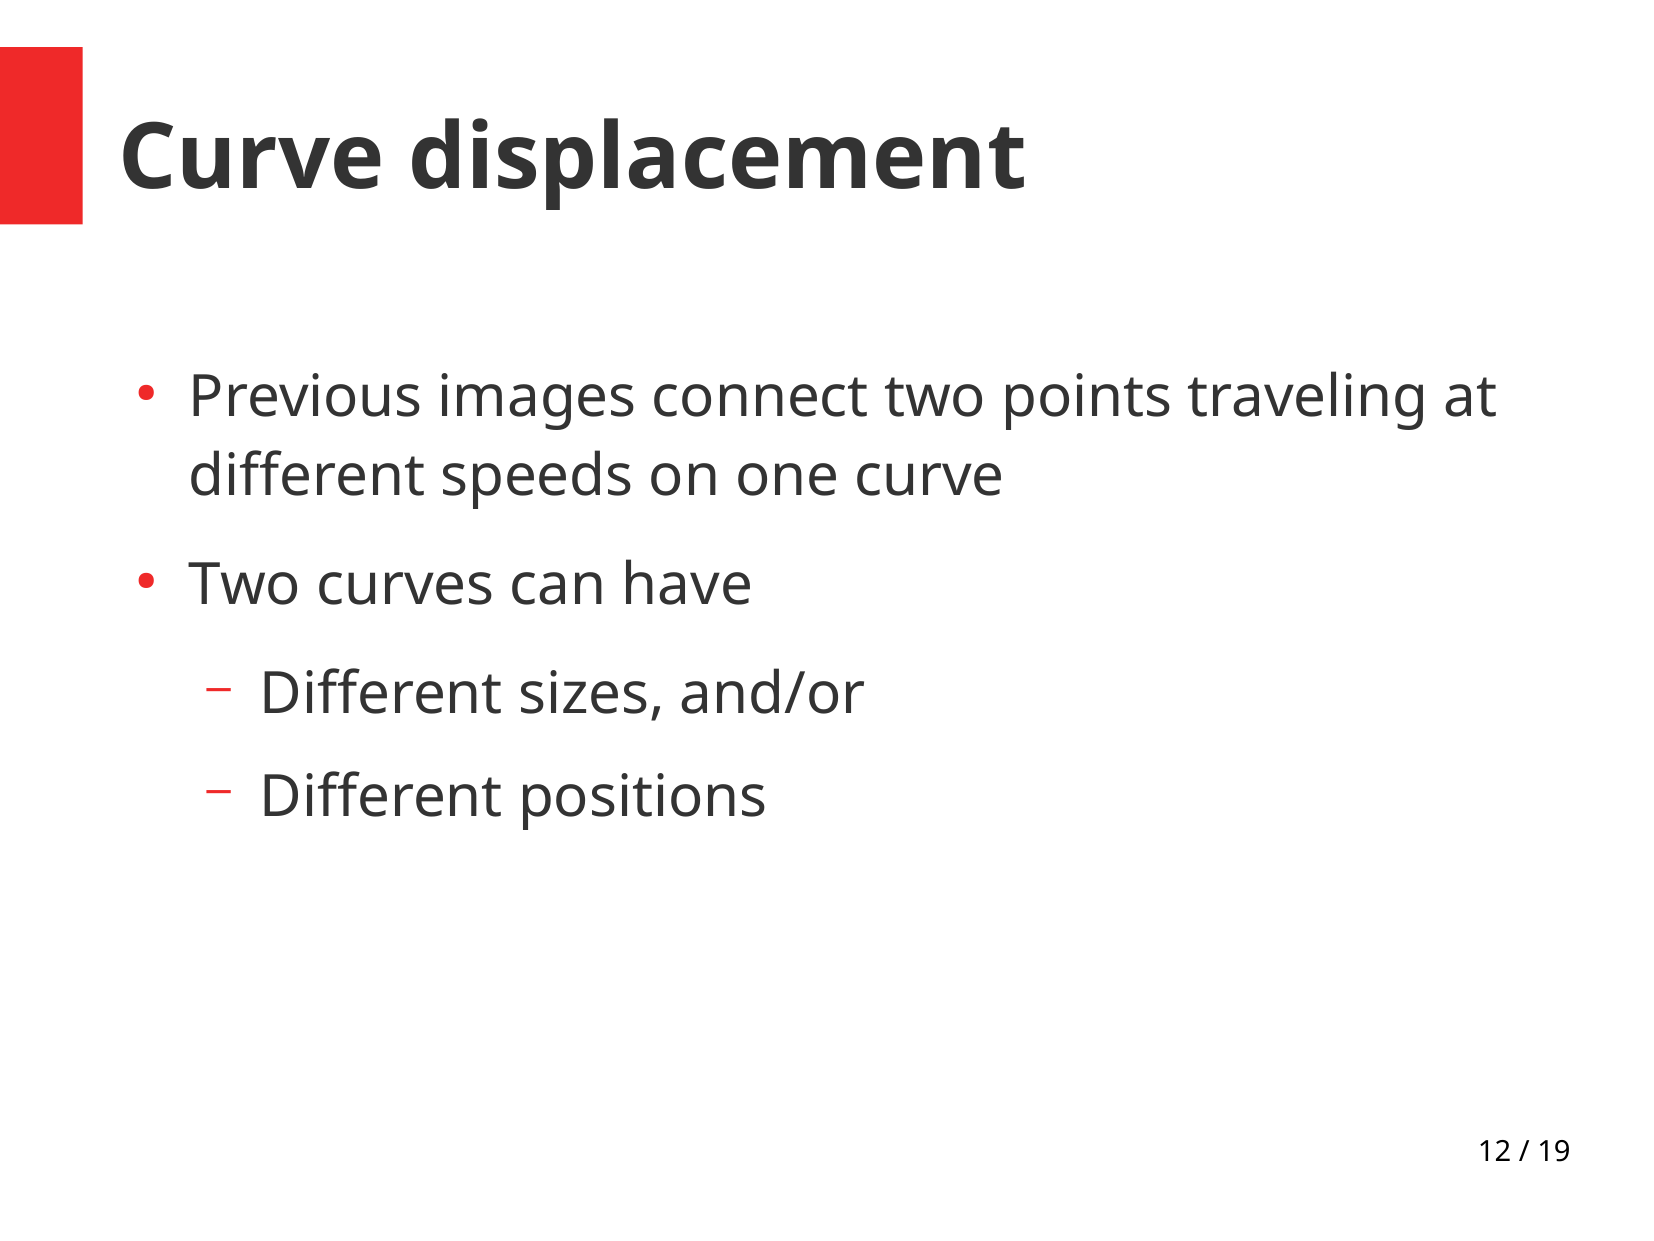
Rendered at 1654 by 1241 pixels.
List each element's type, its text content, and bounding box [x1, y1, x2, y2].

list Previous images connect two points traveling at different speeds on one curve Two curves can have Different sizes, and/or Different positions [118, 354, 1536, 1074]
title Curve displacement [118, 49, 1571, 257]
